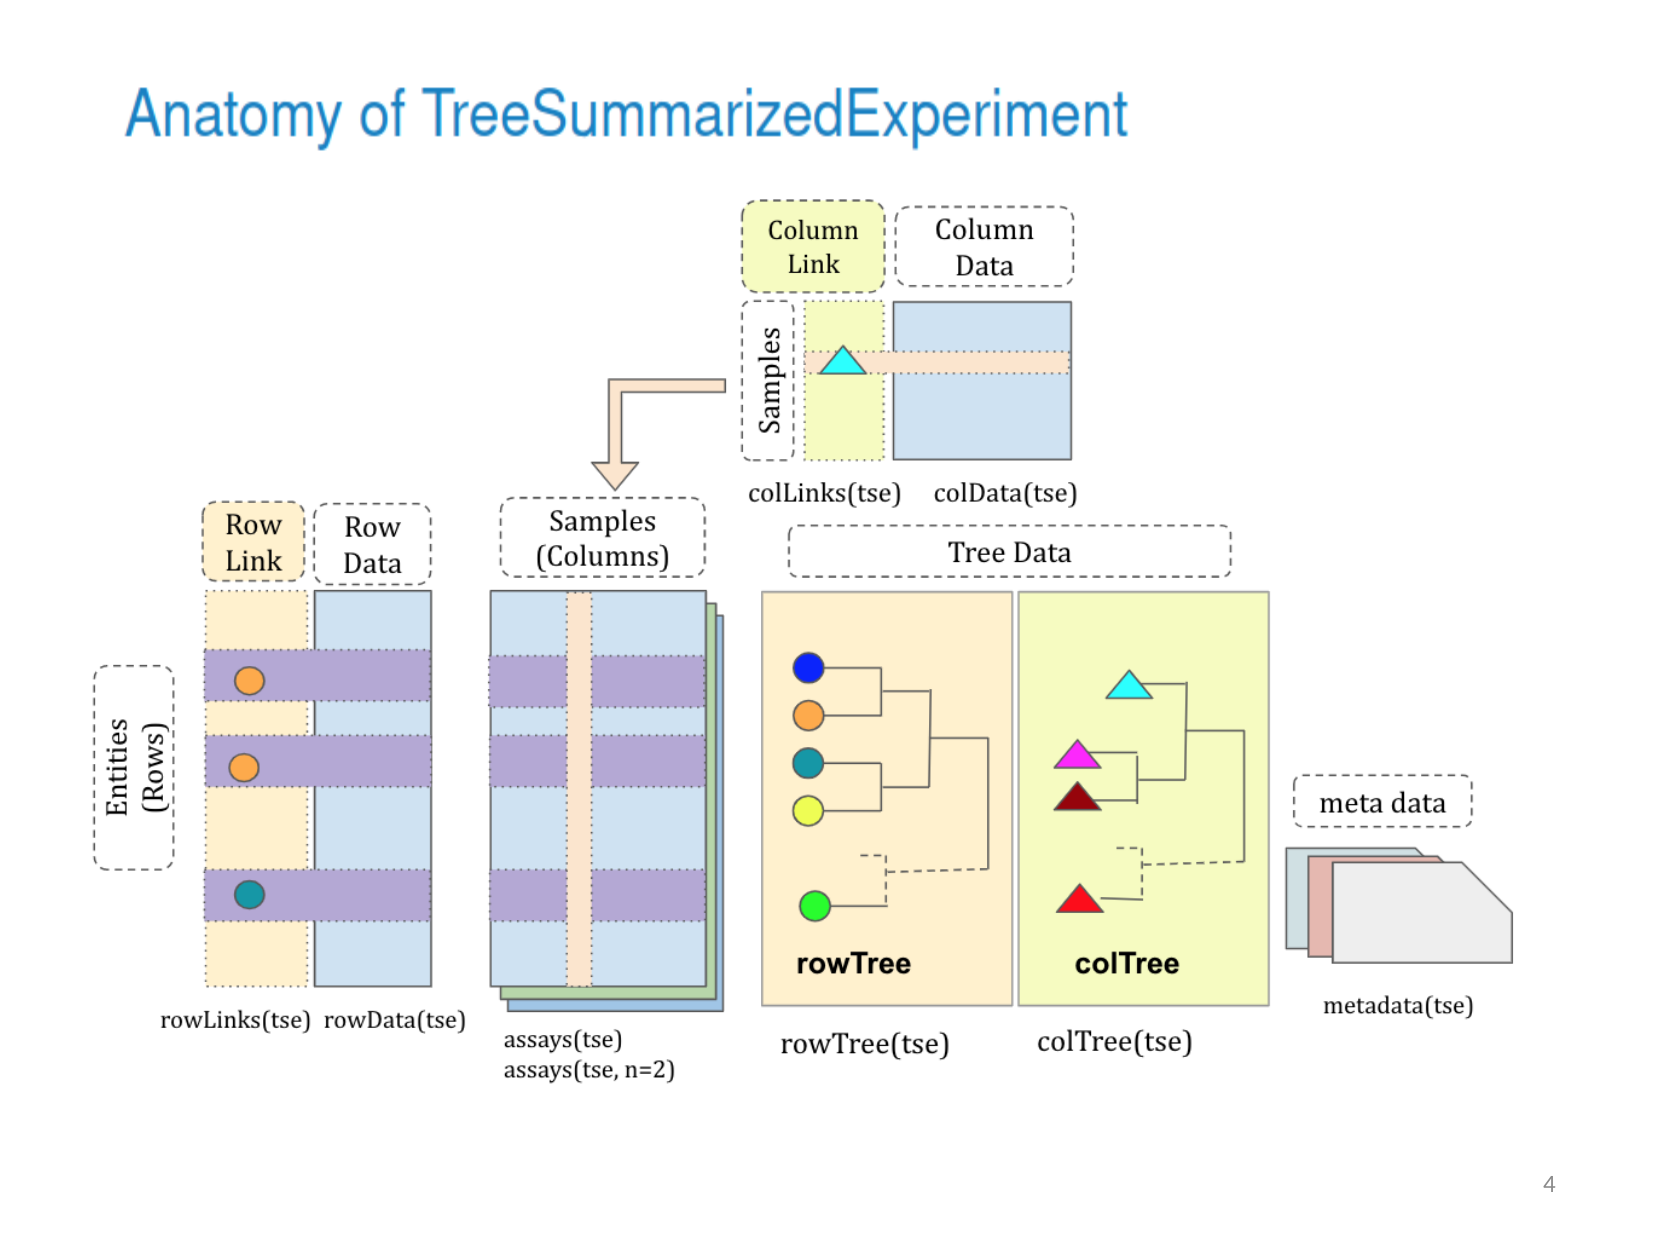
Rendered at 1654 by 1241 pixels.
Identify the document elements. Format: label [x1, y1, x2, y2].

picture [36, 49, 1530, 1109]
